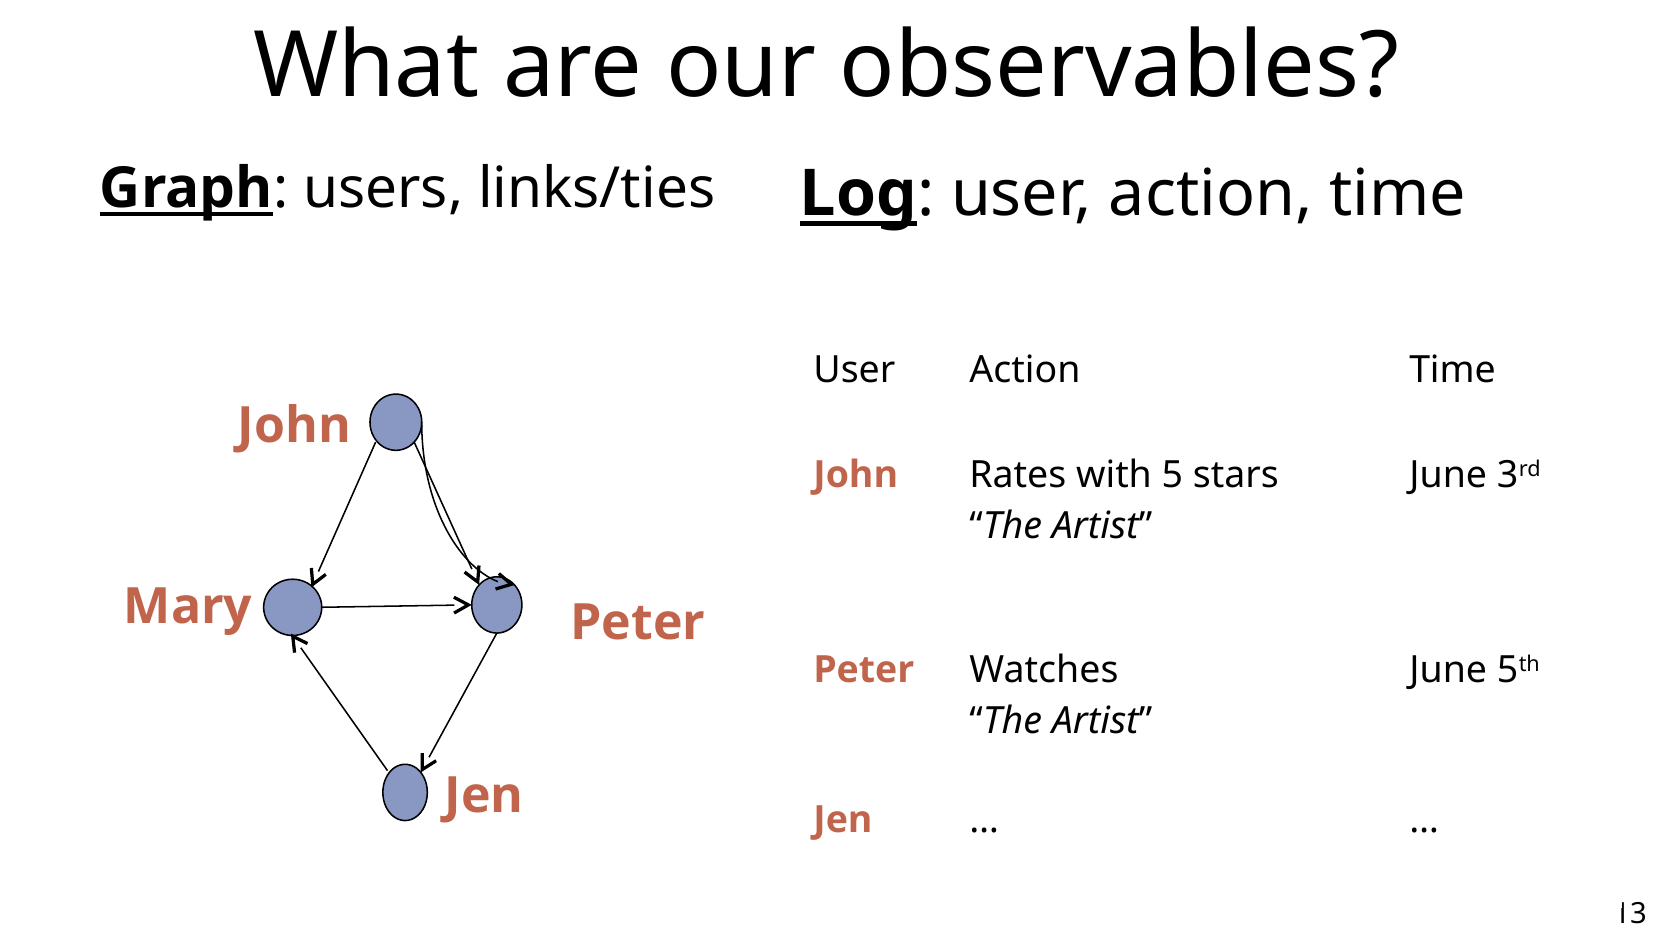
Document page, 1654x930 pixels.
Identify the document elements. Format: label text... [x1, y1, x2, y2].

table_cell Rates with 5 stars “The Artist” [954, 440, 1394, 635]
text_box Log: user, action, time [771, 139, 1488, 327]
table_cell … [1394, 785, 1622, 908]
table_cell Watches “The Artist” [954, 635, 1394, 785]
title What are our observables? [82, 2, 1571, 120]
text_box [370, 394, 422, 451]
text_box Graph: users, links/ties [73, 139, 747, 302]
text_box [382, 764, 408, 821]
table_header Time [1394, 335, 1622, 440]
text_box Peter [540, 577, 735, 662]
text_box John [218, 380, 370, 465]
table_cell Peter [798, 635, 954, 785]
table_cell John [798, 440, 954, 635]
table_header Action [954, 335, 1394, 440]
text_box Jen [408, 750, 561, 835]
text_box [264, 579, 322, 636]
text_box [471, 576, 522, 633]
table_cell June 3rd [1394, 440, 1622, 635]
text_box Mary [112, 560, 264, 646]
table_header User [798, 335, 954, 440]
table_cell June 5th [1394, 635, 1622, 785]
table_cell Jen [798, 785, 954, 908]
table_cell … [954, 785, 1394, 908]
